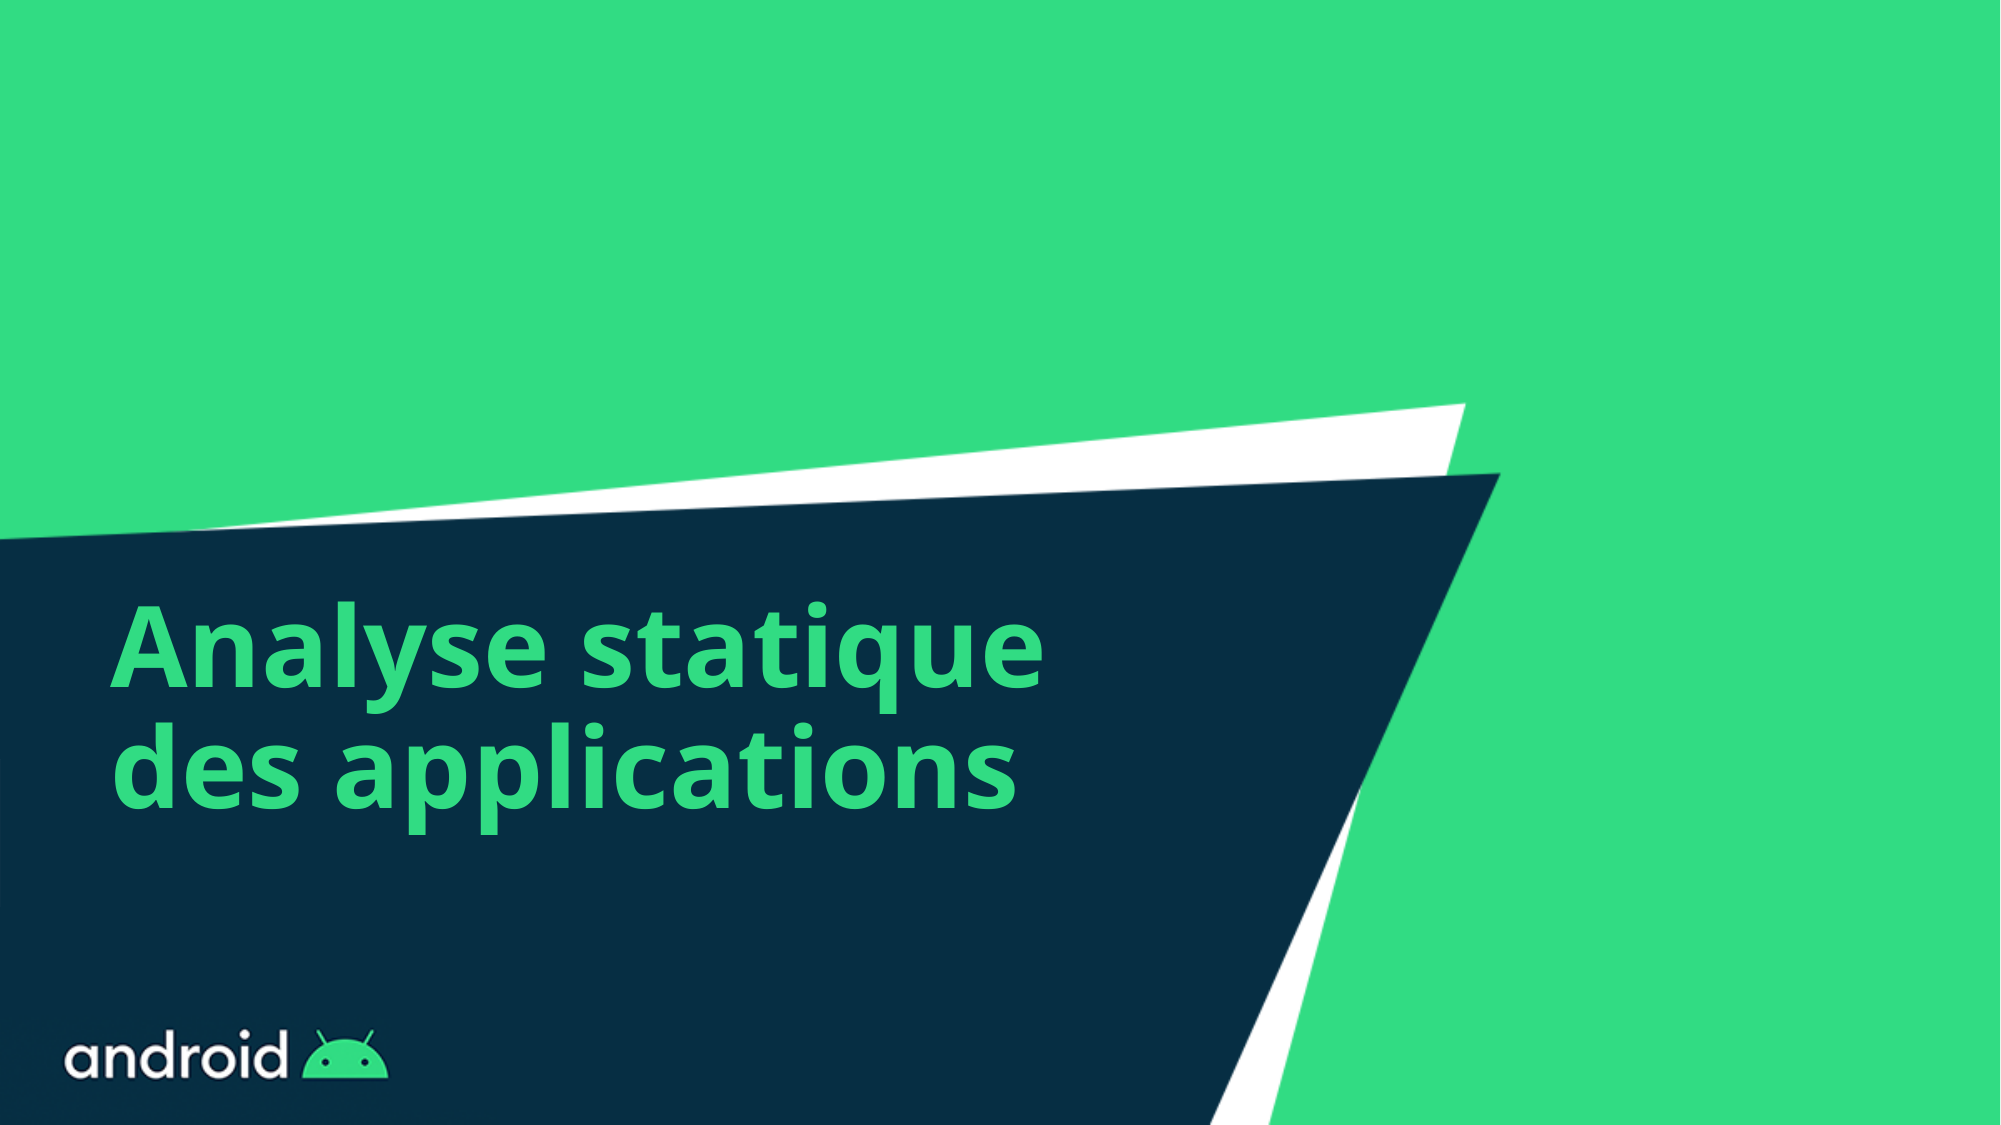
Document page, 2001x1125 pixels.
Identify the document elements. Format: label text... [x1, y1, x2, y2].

title Analyse statique des applications [94, 539, 1221, 841]
